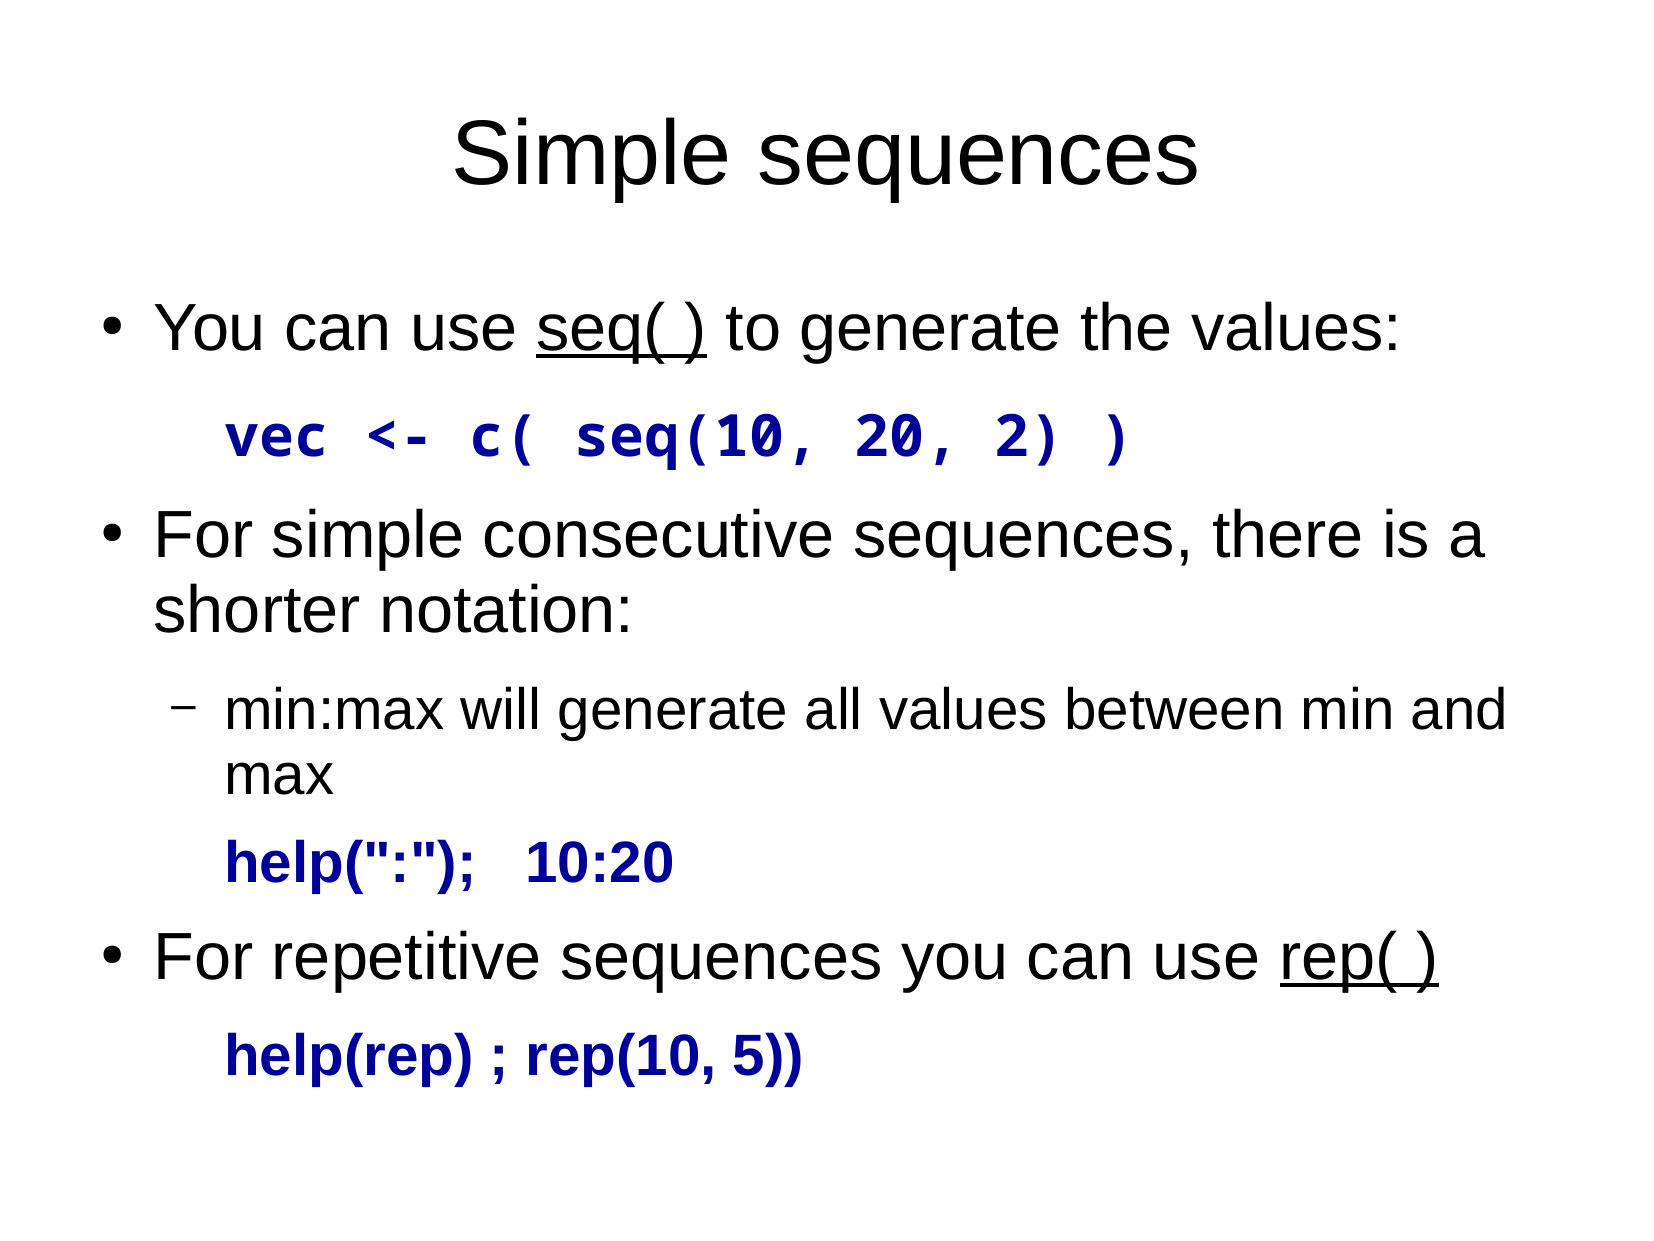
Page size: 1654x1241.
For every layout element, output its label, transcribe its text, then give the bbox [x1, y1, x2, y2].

list You can use seq( ) to generate the values: vec <- c( seq(10, 20, 2) ) For simple consecutive sequences, there is a shorter notation: min:max will generate all values between min and max help(":"); 10:20 For repetitive sequences you can use rep( ) help(rep) ; rep(10, 5)) [82, 290, 1571, 1170]
title Simple sequences [82, 49, 1571, 257]
